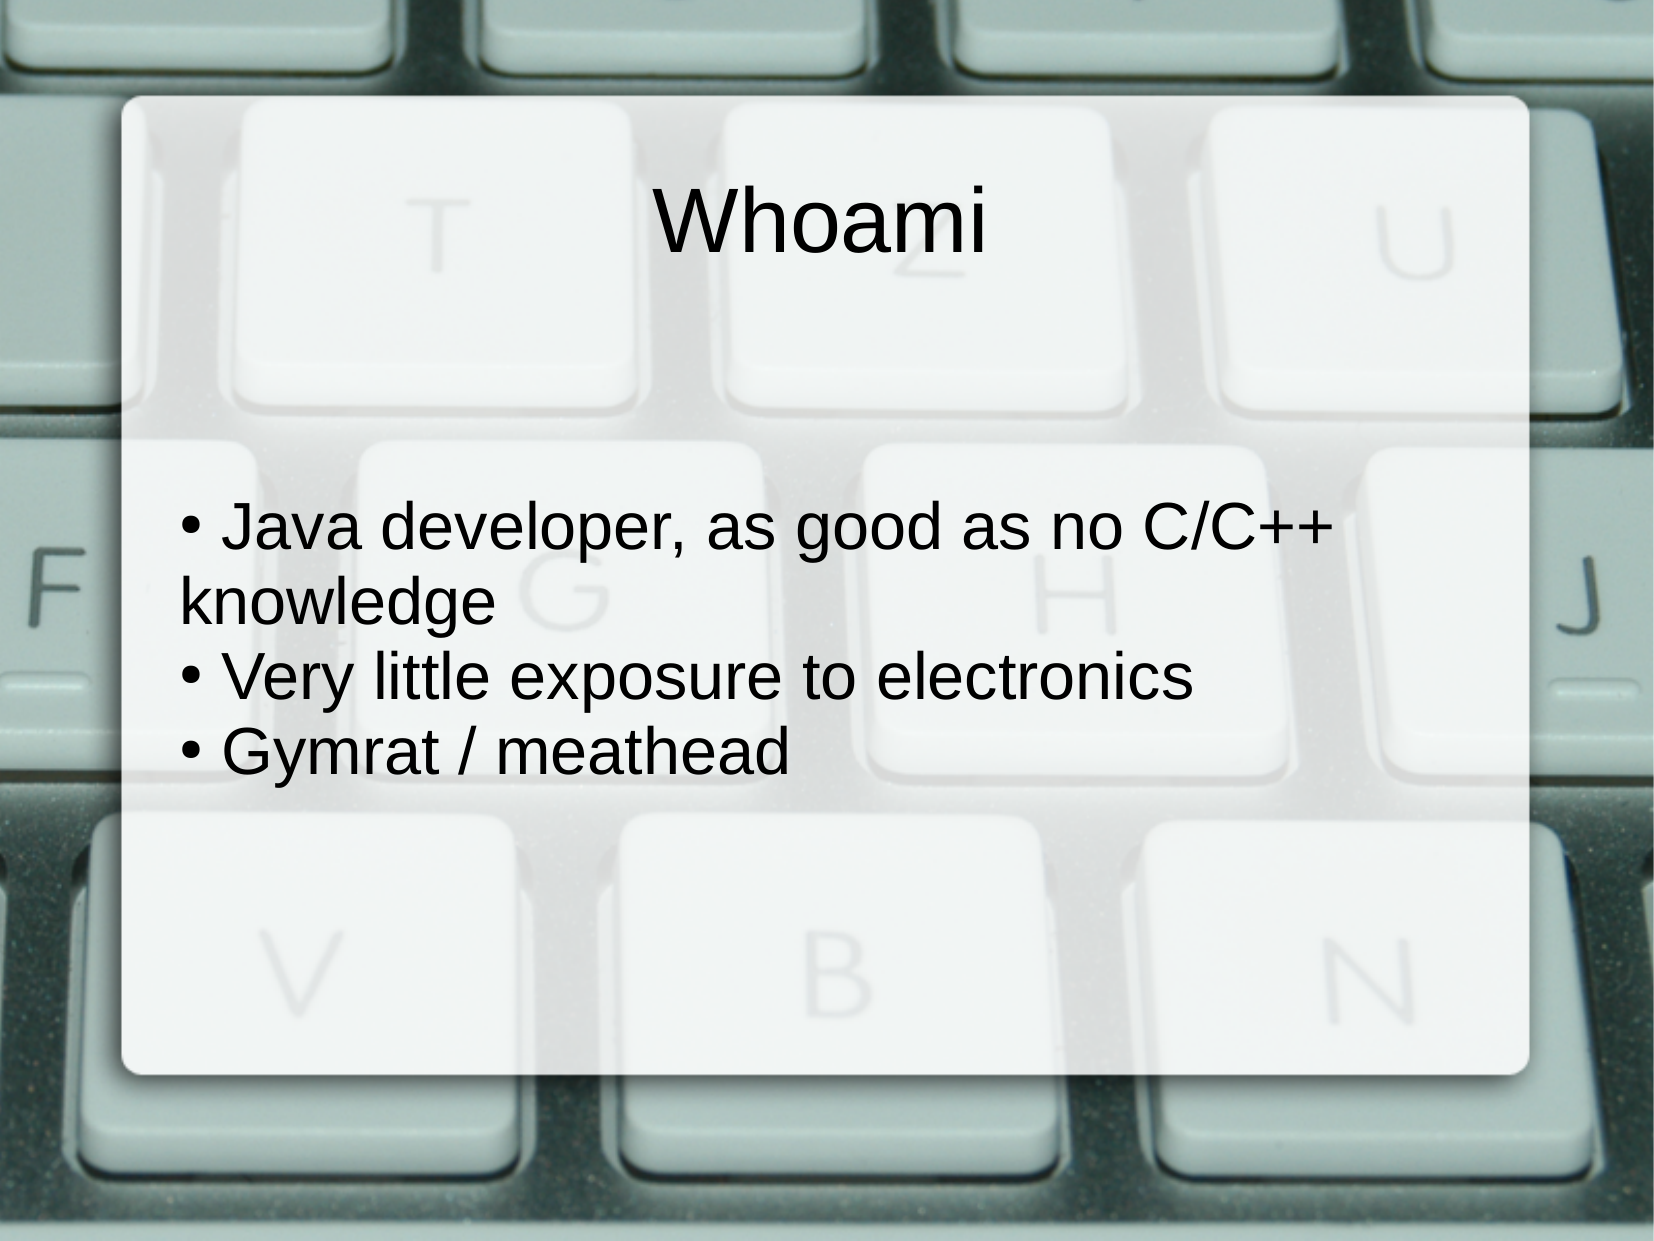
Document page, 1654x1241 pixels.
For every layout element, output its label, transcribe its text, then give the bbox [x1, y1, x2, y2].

title Whoami [135, 125, 1506, 318]
picture [0, 0, 1654, 1241]
subtitle Java developer, as good as no C/C++ knowledge Very little exposure to electronics Gymrat / meathead [179, 337, 1538, 941]
